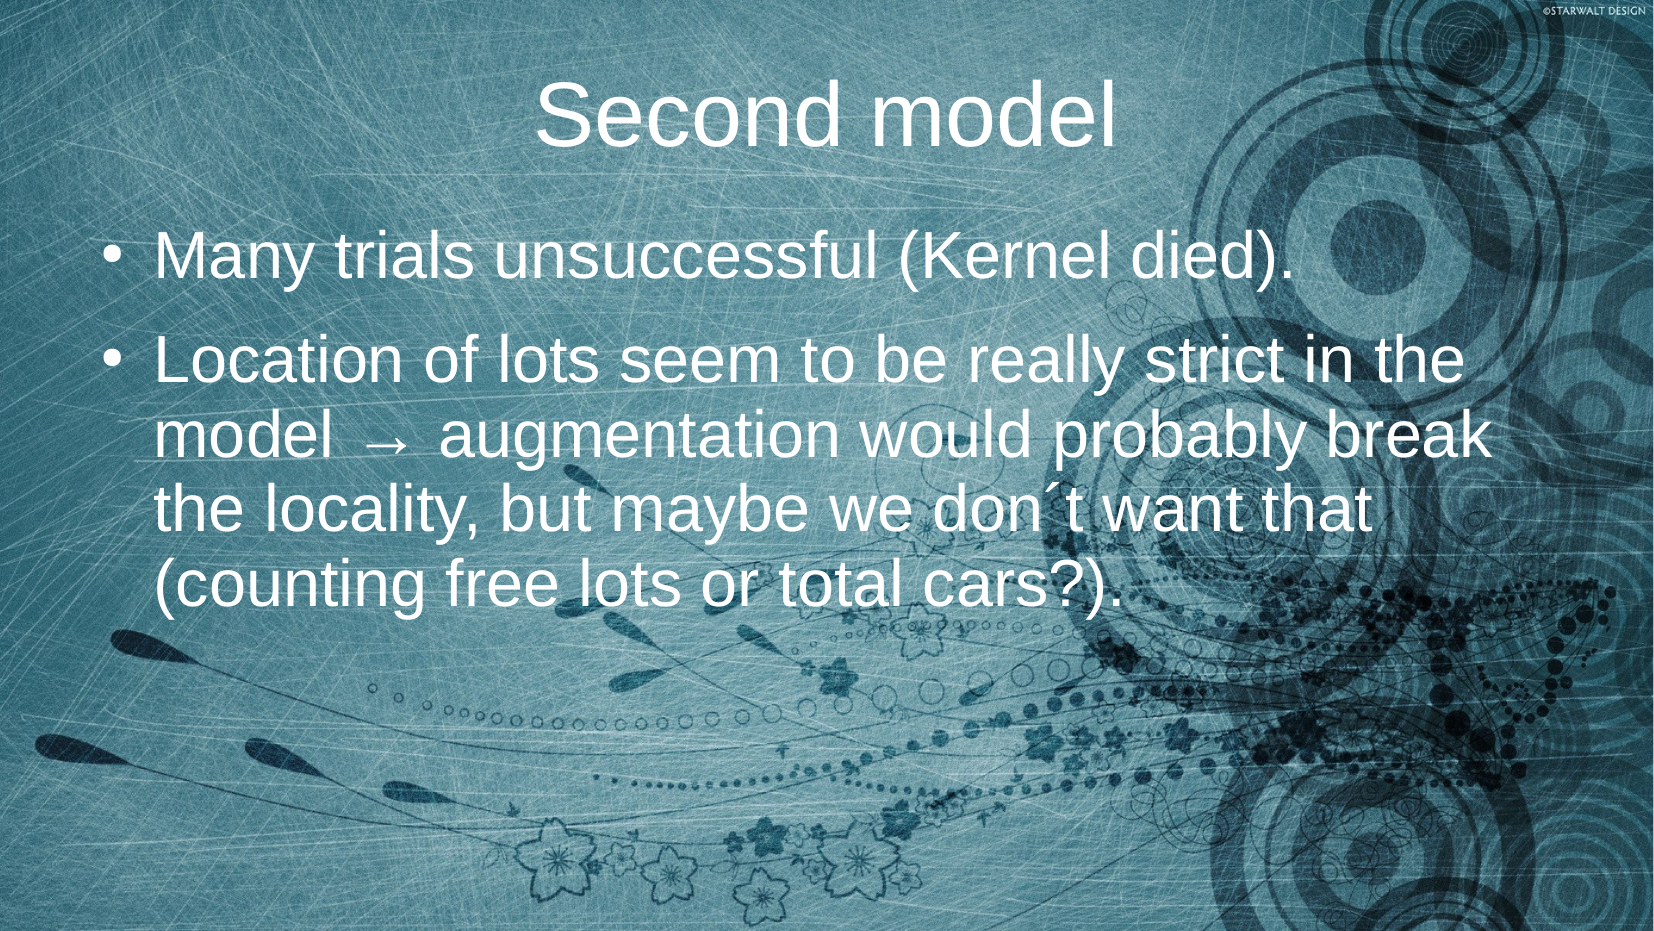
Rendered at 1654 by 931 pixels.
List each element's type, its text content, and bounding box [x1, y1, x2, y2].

picture [0, 0, 1654, 931]
list Many trials unsuccessful (Kernel died). Location of lots seem to be really strict in the model → augmentation would probably break the locality, but maybe we don´t want that (counting free lots or total cars?). [82, 217, 1571, 758]
title Second model [82, 37, 1571, 193]
